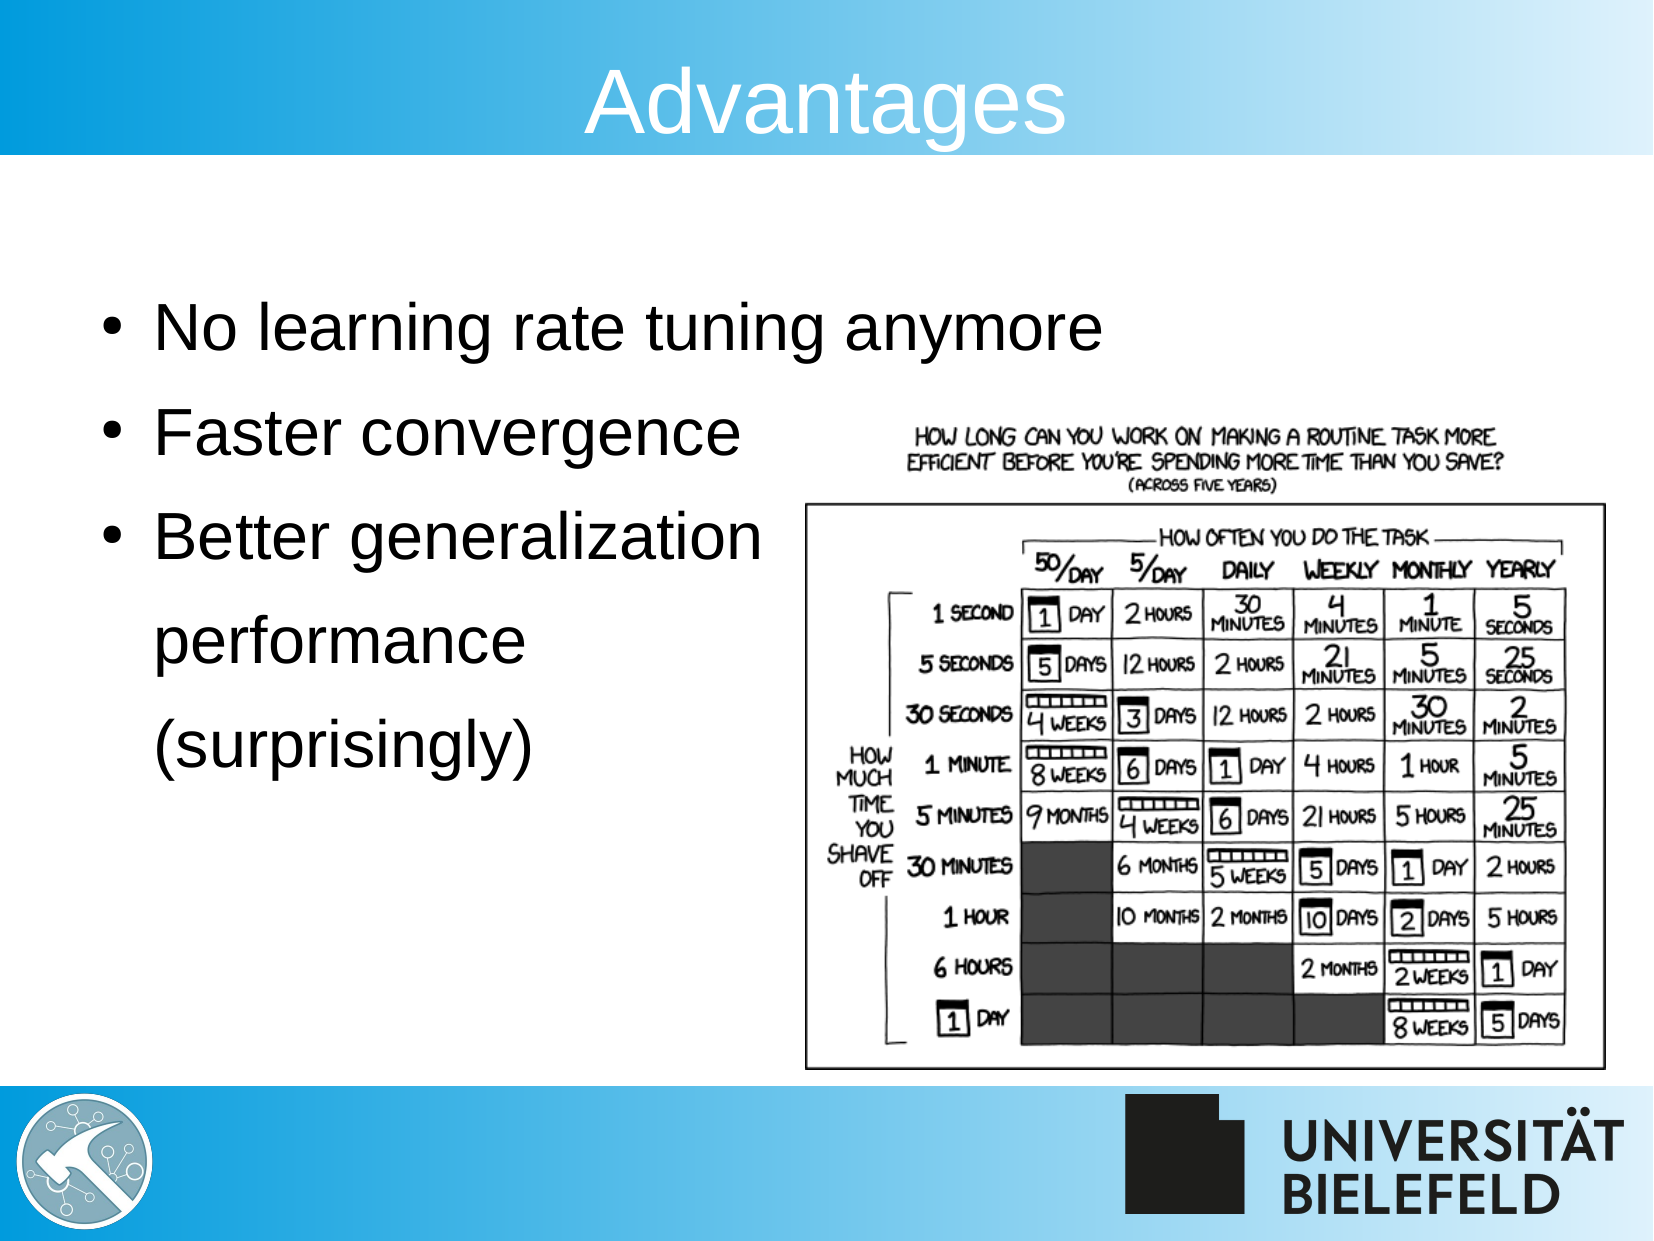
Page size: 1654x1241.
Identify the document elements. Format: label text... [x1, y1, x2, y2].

picture [805, 419, 1606, 1070]
title Advantages [82, 49, 1571, 155]
picture [1125, 1094, 1624, 1214]
picture [17, 1086, 153, 1241]
list No learning rate tuning anymore Faster convergence Better generalization performance (surprisingly) [82, 290, 1571, 1010]
